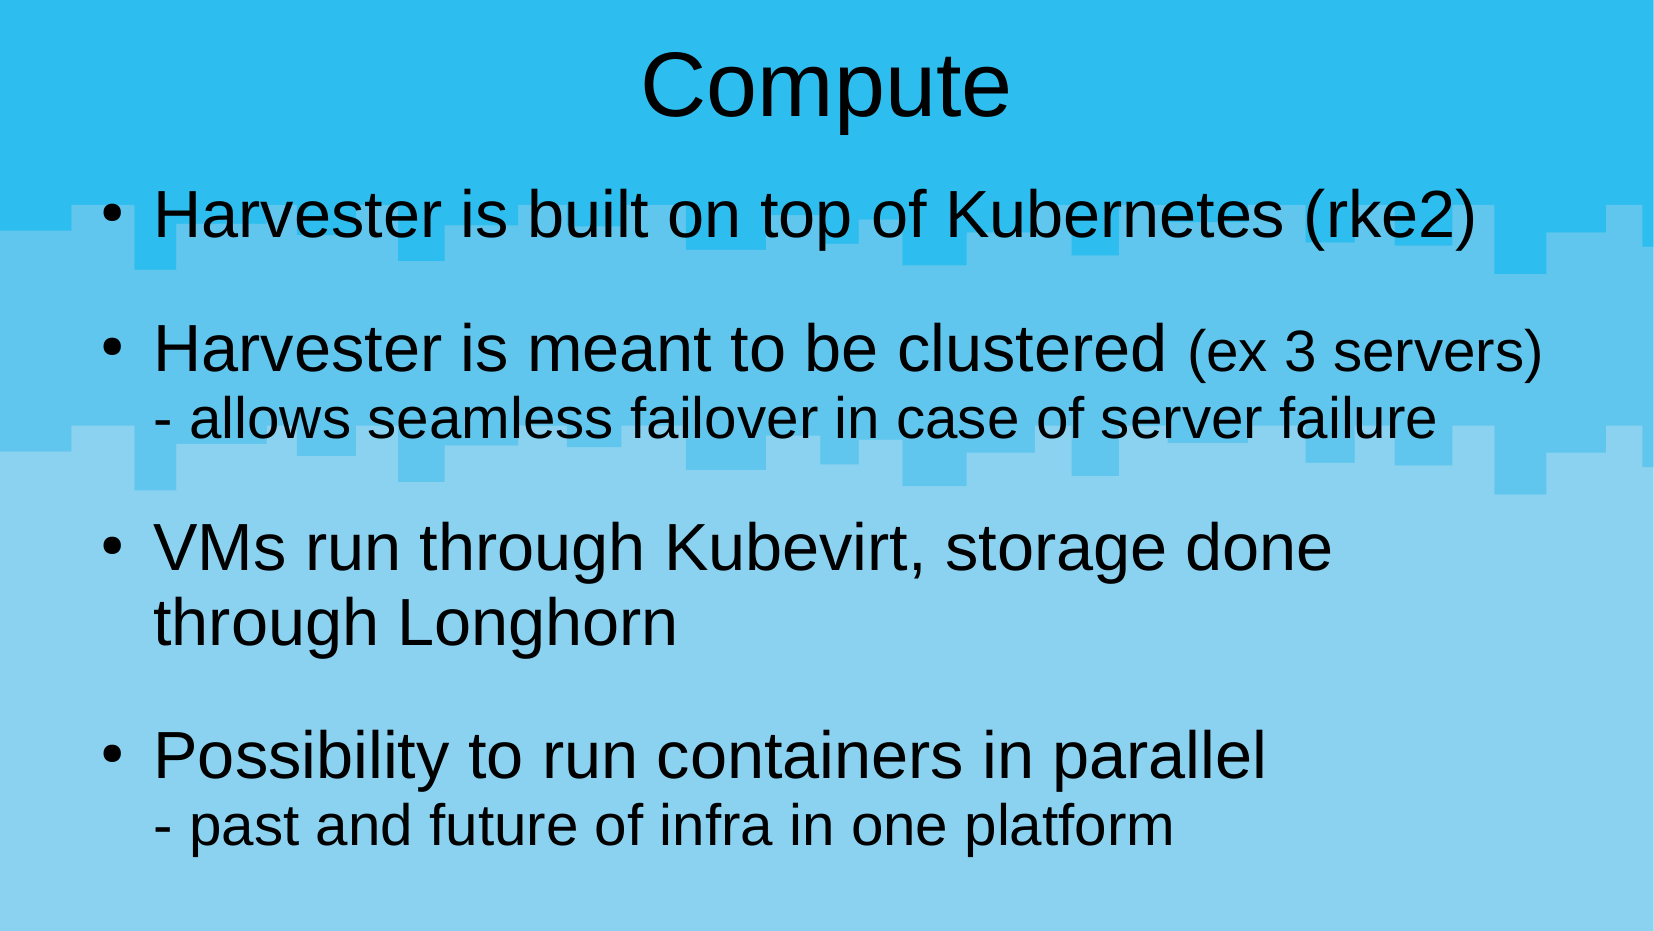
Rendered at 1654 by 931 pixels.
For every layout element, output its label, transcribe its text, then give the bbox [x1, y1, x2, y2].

picture [0, 0, 1654, 931]
title Compute [82, 7, 1571, 163]
list Harvester is built on top of Kubernetes (rke2) Harvester is meant to be clustered (ex 3 servers) - allows seamless failover in case of server failure VMs run through Kubevirt, storage done through Longhorn Possibility to run containers in parallel - past and future of infra in one platform [82, 177, 1571, 886]
